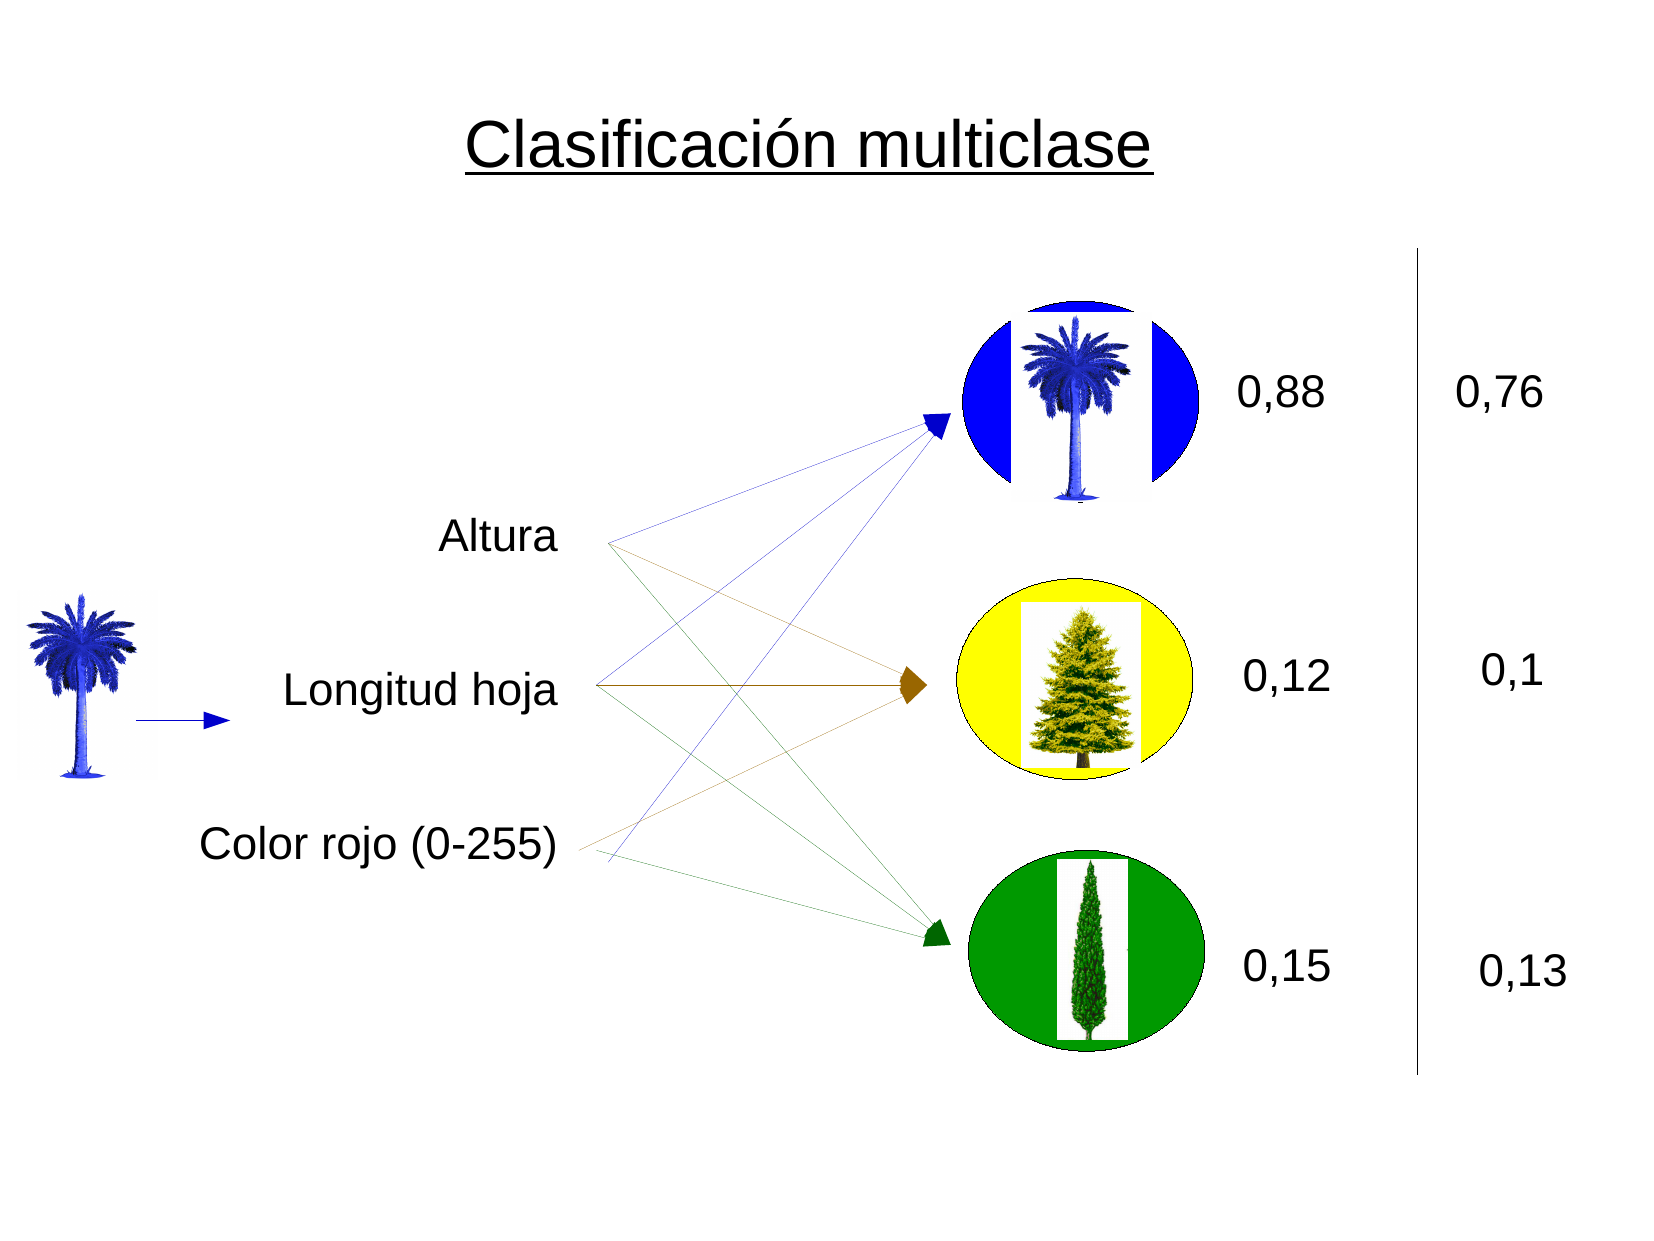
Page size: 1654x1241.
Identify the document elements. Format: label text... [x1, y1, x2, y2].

title Clasificación multiclase [377, 53, 1241, 237]
picture [17, 590, 158, 780]
text_box [956, 578, 1193, 780]
text_box 0,13 [1458, 937, 1583, 1004]
text_box [968, 850, 1205, 1052]
text_box 0,76 [1435, 359, 1560, 426]
picture [1021, 602, 1141, 768]
text_box [962, 320, 1011, 483]
text_box Altura Longitud hoja Color rojo (0-255) [135, 460, 573, 928]
picture [1011, 312, 1152, 502]
text_box [1152, 321, 1199, 482]
text_box 0,15 [1222, 933, 1347, 1000]
text_box 0,12 [1222, 642, 1347, 709]
text_box [1027, 301, 1135, 312]
text_box 0,88 [1216, 359, 1341, 426]
text_box 0,1 [1435, 636, 1560, 703]
picture [1057, 859, 1128, 1040]
